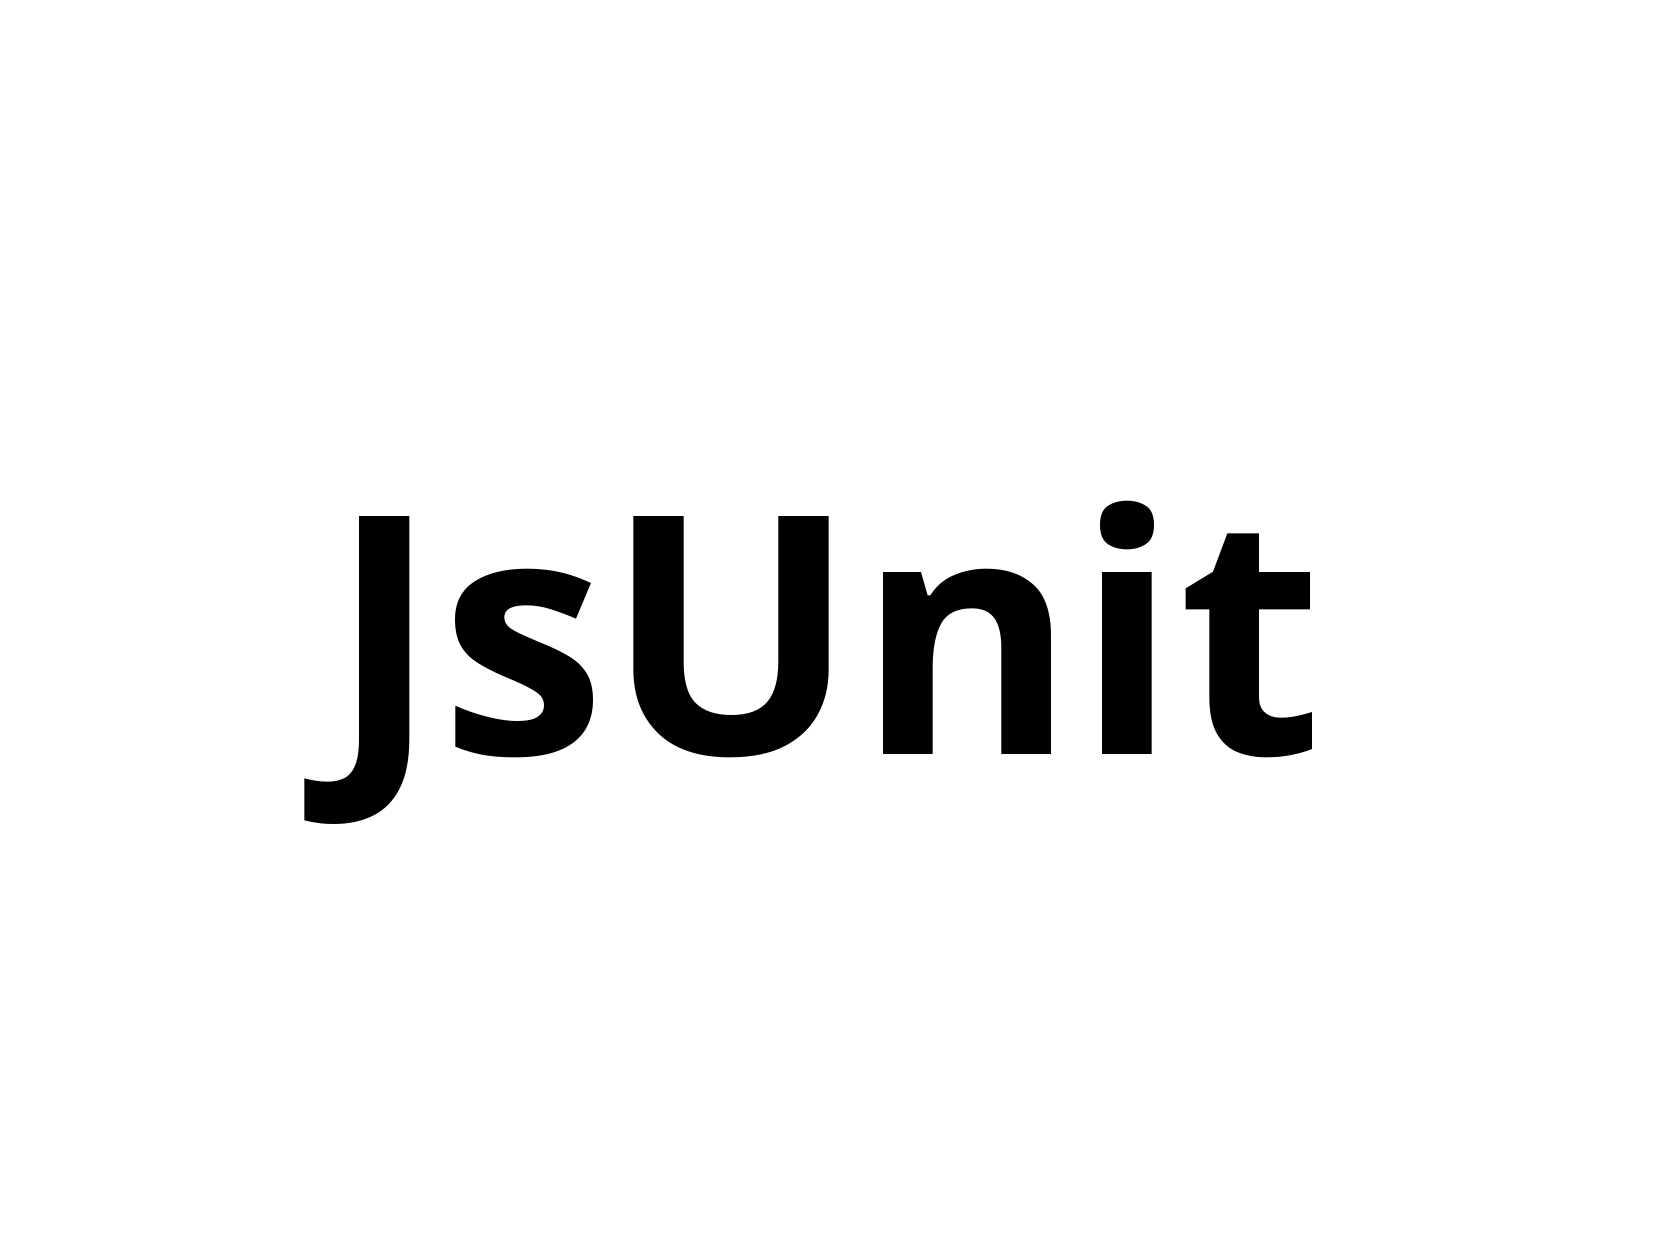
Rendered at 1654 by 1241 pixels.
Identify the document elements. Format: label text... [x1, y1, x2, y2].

title JsUnit [82, 49, 1571, 1201]
